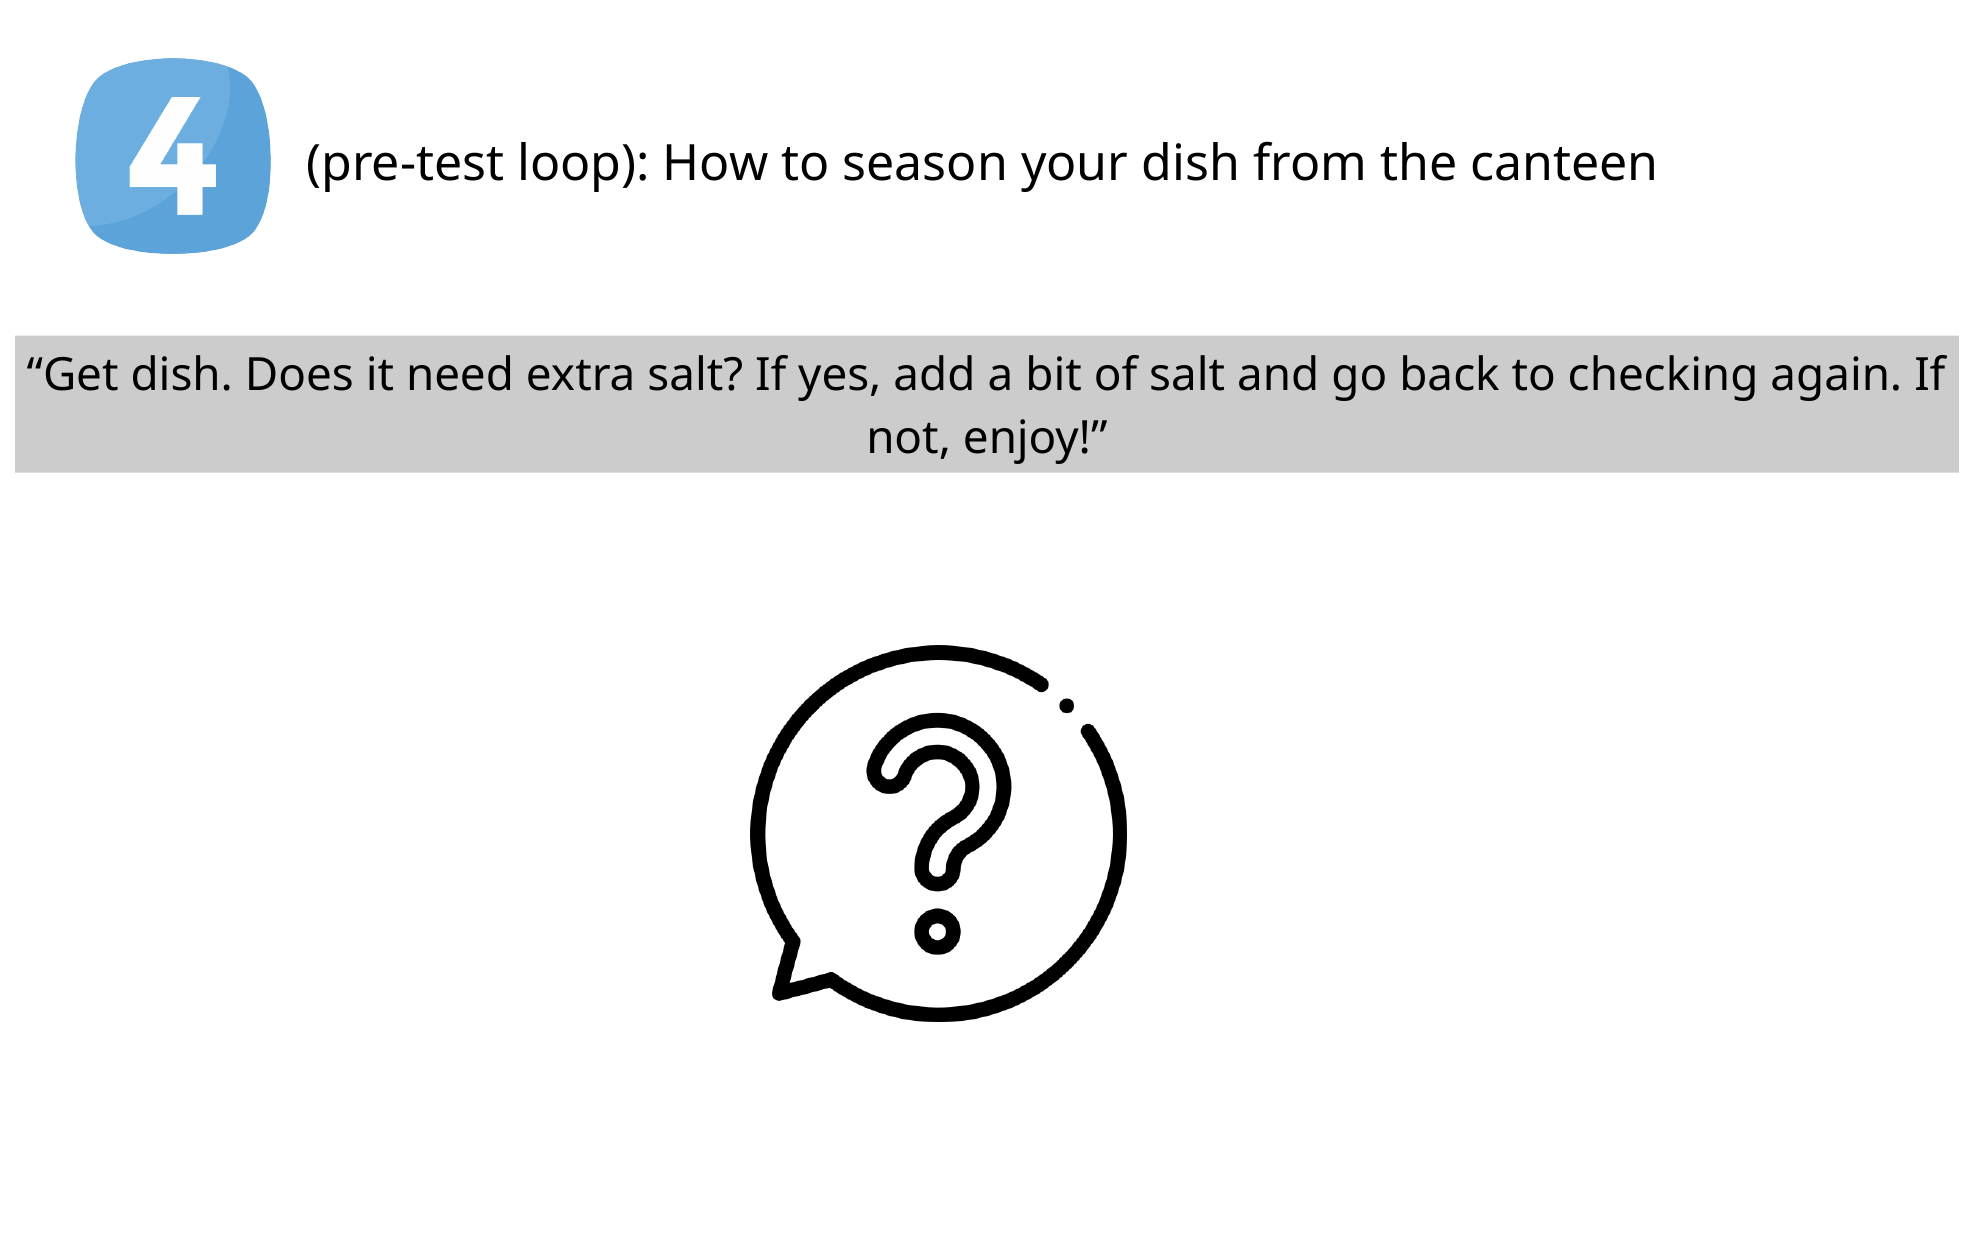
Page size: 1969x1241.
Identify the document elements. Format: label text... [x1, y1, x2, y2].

text_box (pre-test loop): How to season your dish from the canteen [300, 96, 1921, 226]
picture [75, 58, 271, 254]
text_box “Get dish. Does it need extra salt? If yes, add a bit of salt and go back to checking again. If not, enjoy!” [15, 345, 1959, 464]
picture [750, 645, 1127, 1022]
